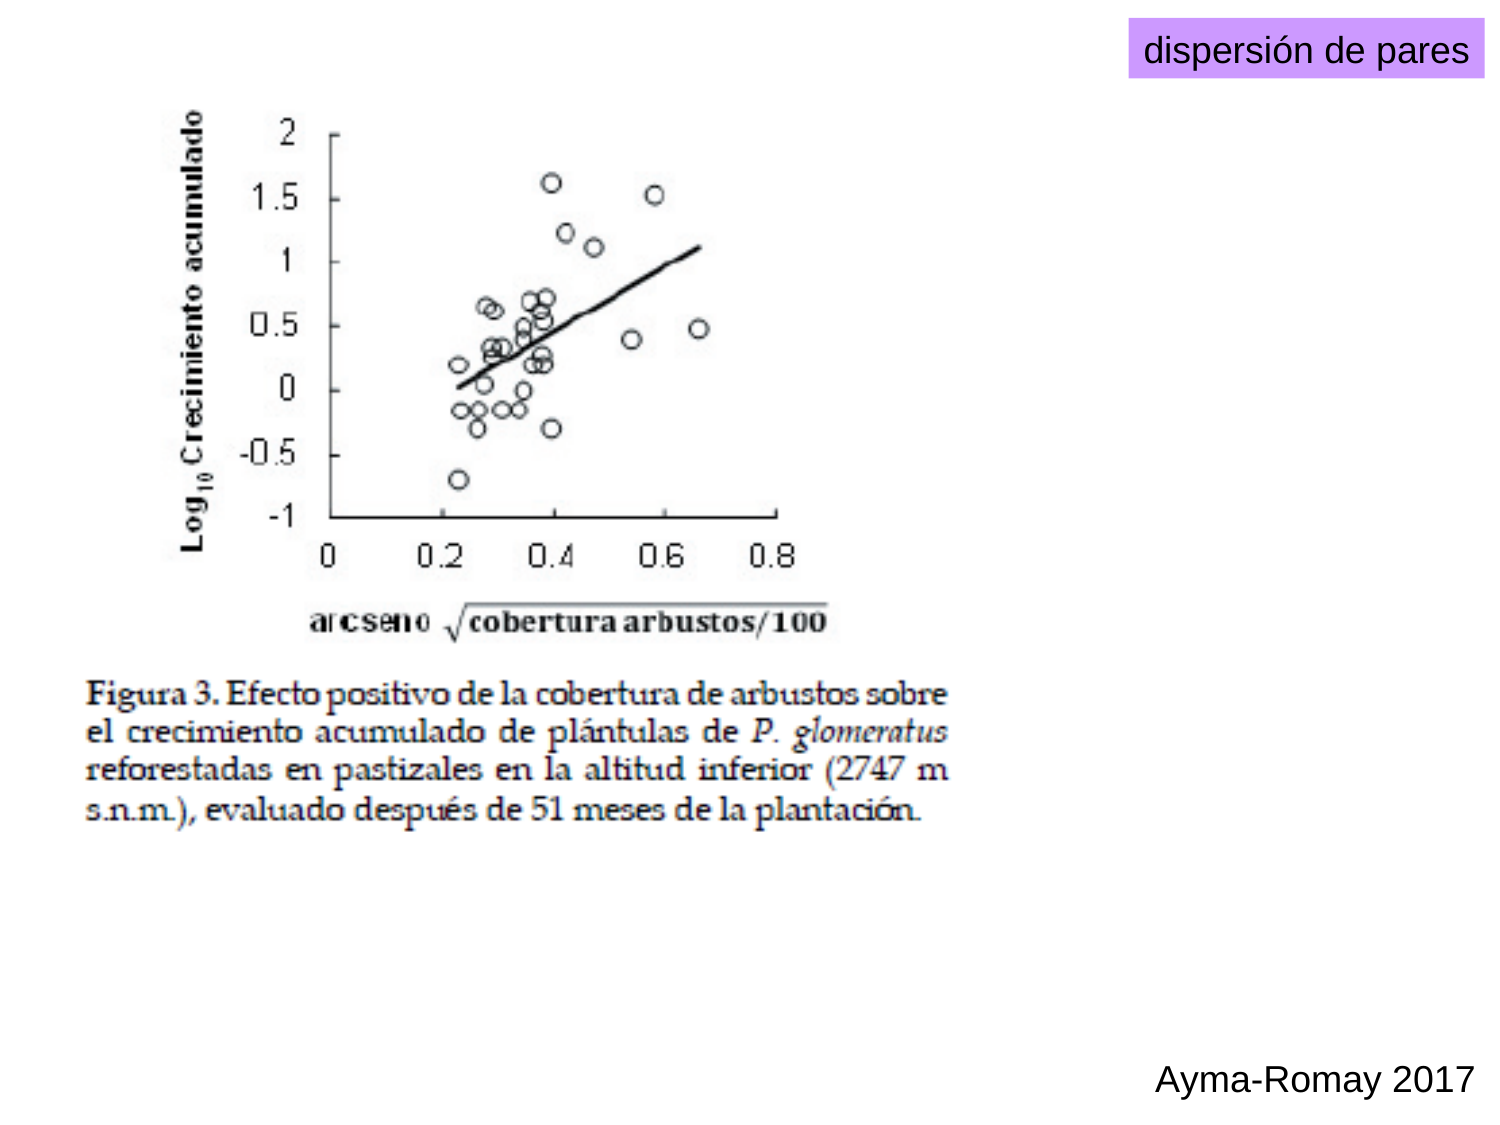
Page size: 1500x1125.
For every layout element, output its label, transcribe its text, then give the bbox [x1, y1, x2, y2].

text_box Ayma-Romay 2017 [1140, 1046, 1491, 1108]
text_box dispersión de pares [1128, 17, 1485, 79]
picture [41, 57, 1016, 837]
